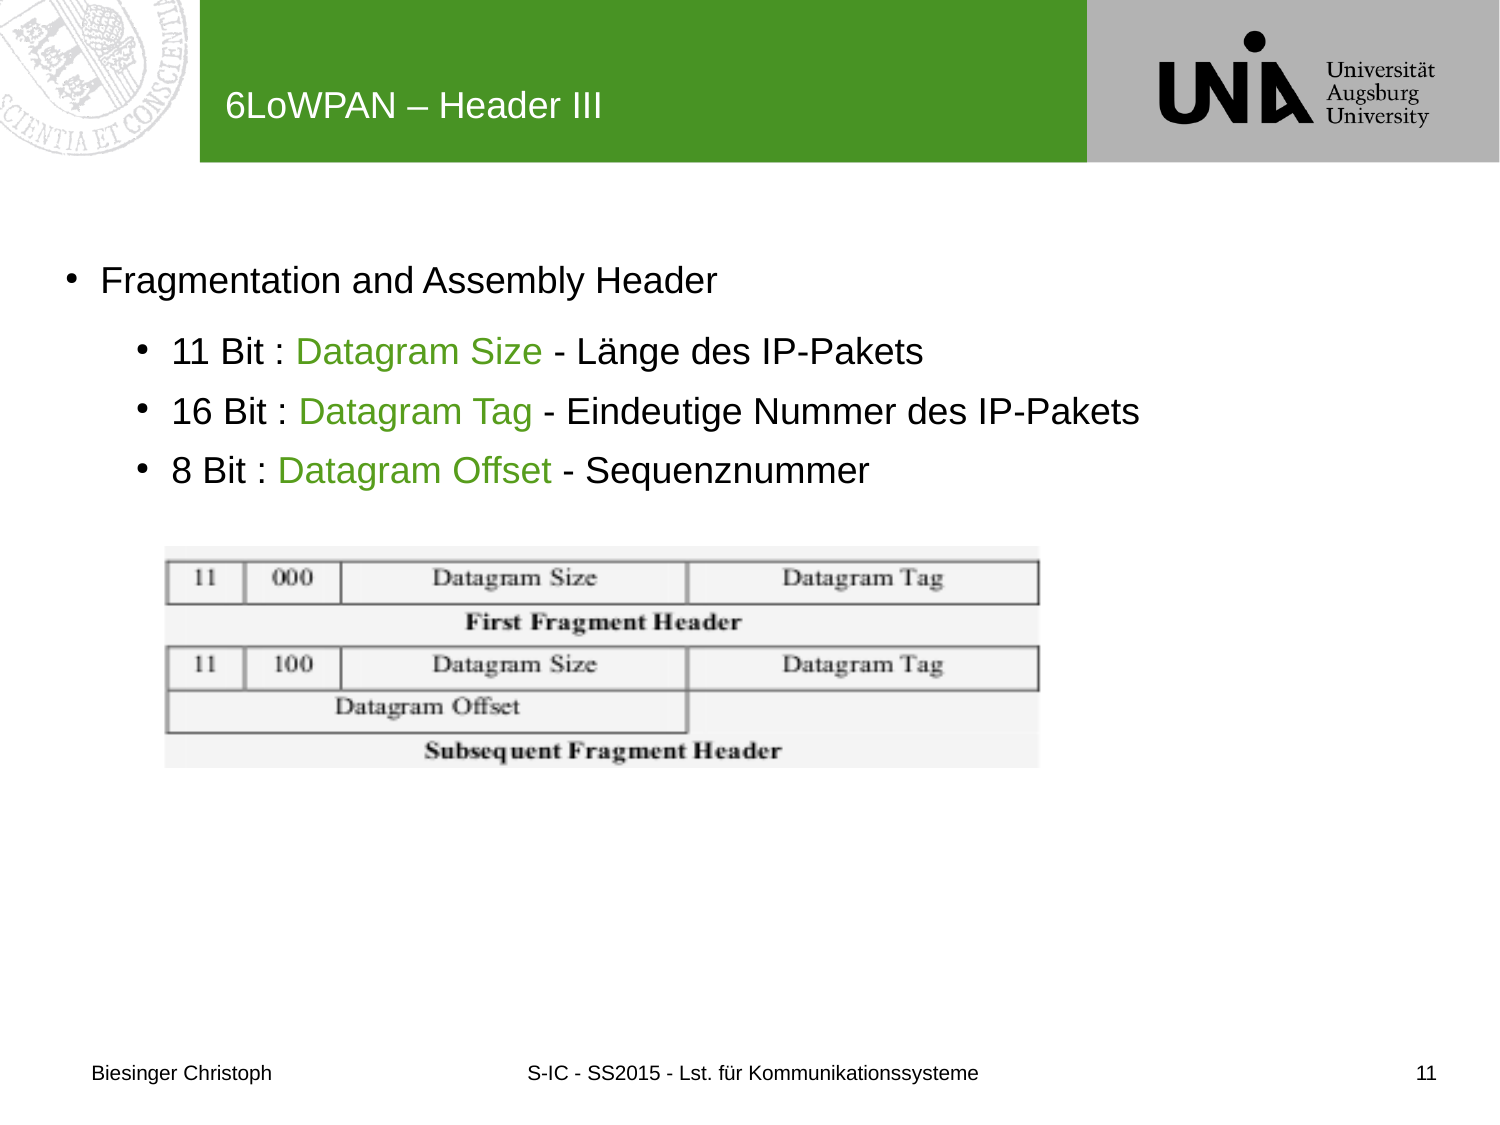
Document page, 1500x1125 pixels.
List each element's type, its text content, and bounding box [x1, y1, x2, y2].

footer S-IC - SS2015 - Lst. für Kommunikationssysteme [512, 1035, 1123, 1110]
picture [153, 546, 1063, 768]
slide_number <Nummer> [1175, 1035, 1452, 1110]
picture [1122, 12, 1488, 271]
picture [0, 0, 188, 156]
slide_number Biesinger Christoph [76, 1035, 389, 1110]
list Fragmentation and Assembly Header 11 Bit : Datagram Size - Länge des IP-Pakets 16 Bit : Datagram Tag - Eindeutige Nummer des IP-Pakets 8 Bit : Datagram Offset - Sequenznummer [64, 255, 1415, 998]
title 6LoWPAN – Header III [225, 50, 1088, 163]
